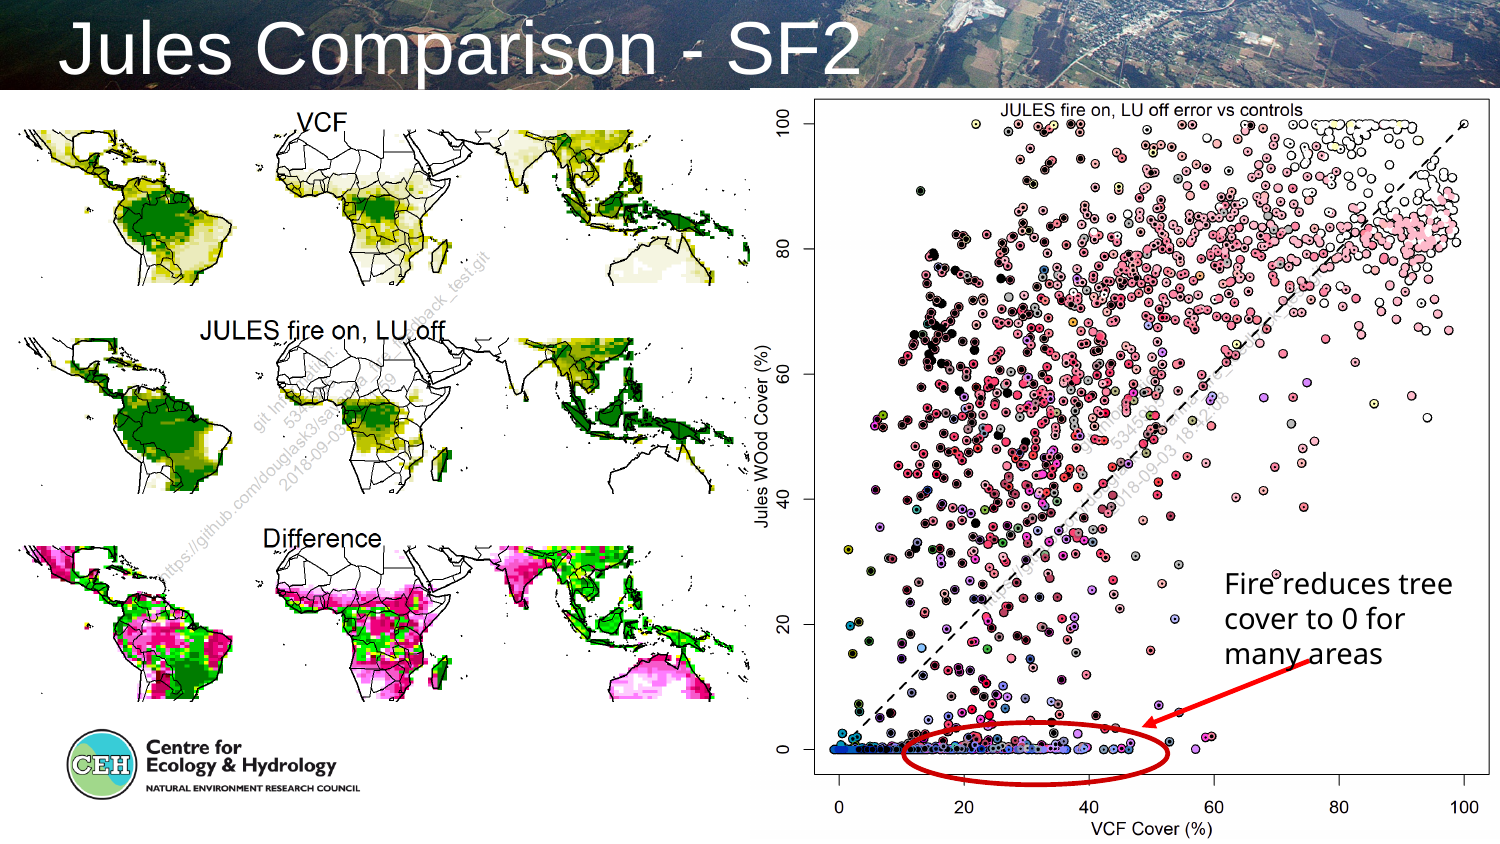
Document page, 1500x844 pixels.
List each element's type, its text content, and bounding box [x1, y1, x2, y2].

text_box Fire reduces tree cover to 0 for many areas [1209, 550, 1500, 657]
list Jules Comparison - SF2 [0, 0, 1500, 90]
picture [0, 88, 1500, 839]
picture [1295, 657, 1310, 663]
